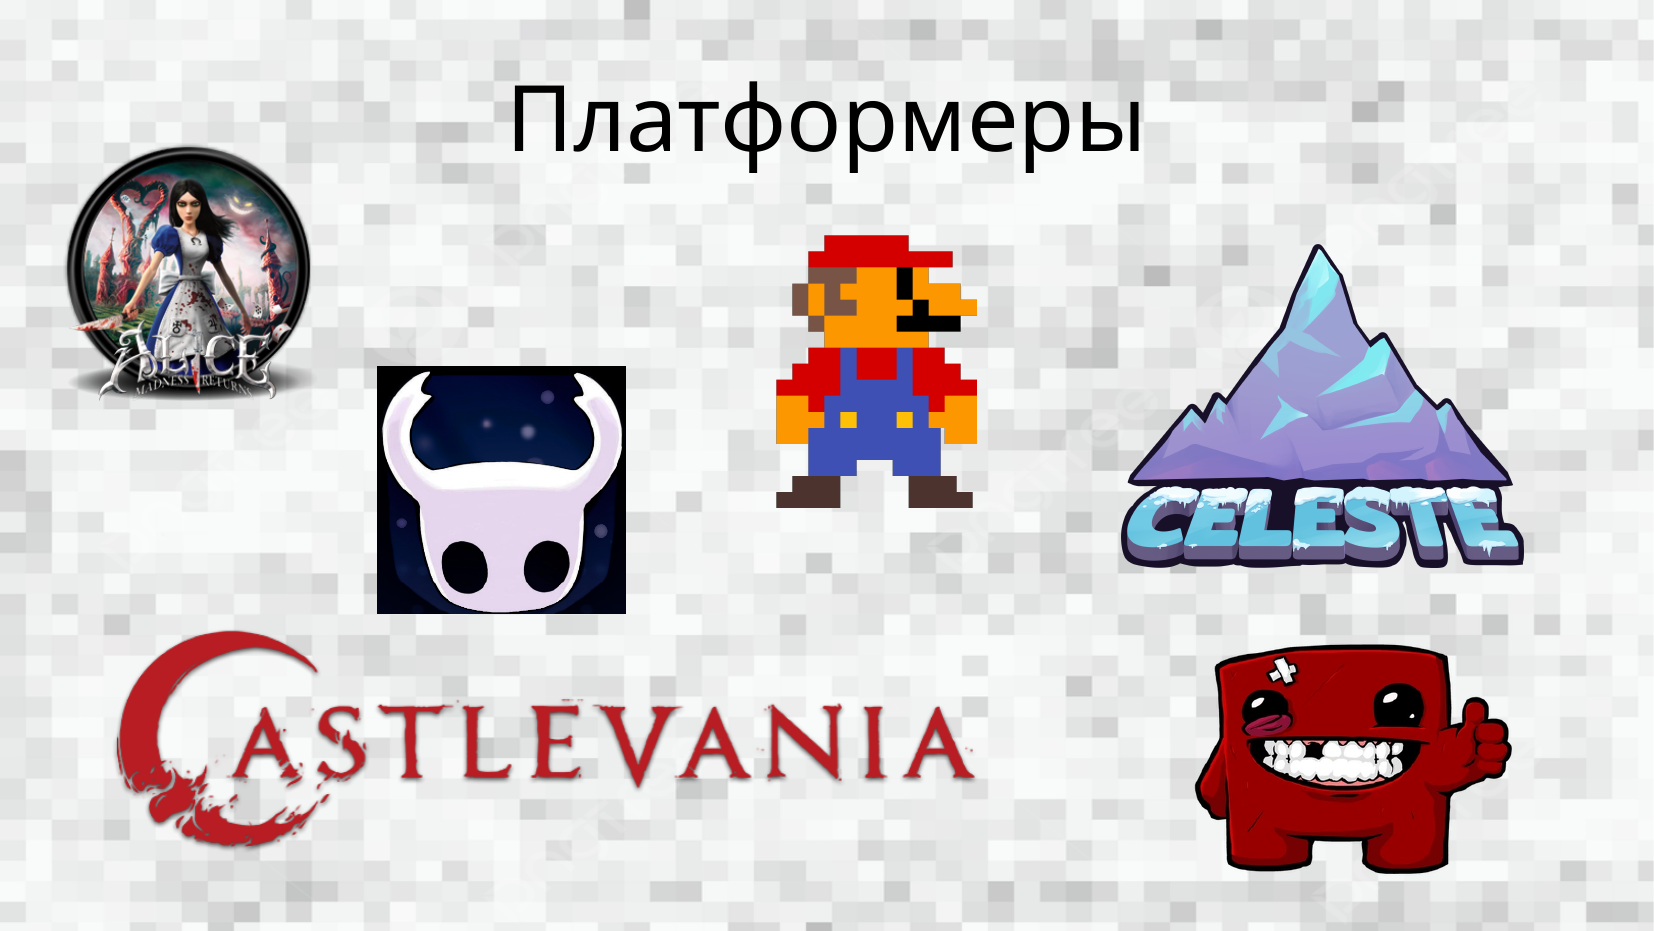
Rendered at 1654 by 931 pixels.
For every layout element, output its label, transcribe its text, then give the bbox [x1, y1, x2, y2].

title Платформеры [82, 37, 1571, 193]
picture [0, 0, 1654, 931]
